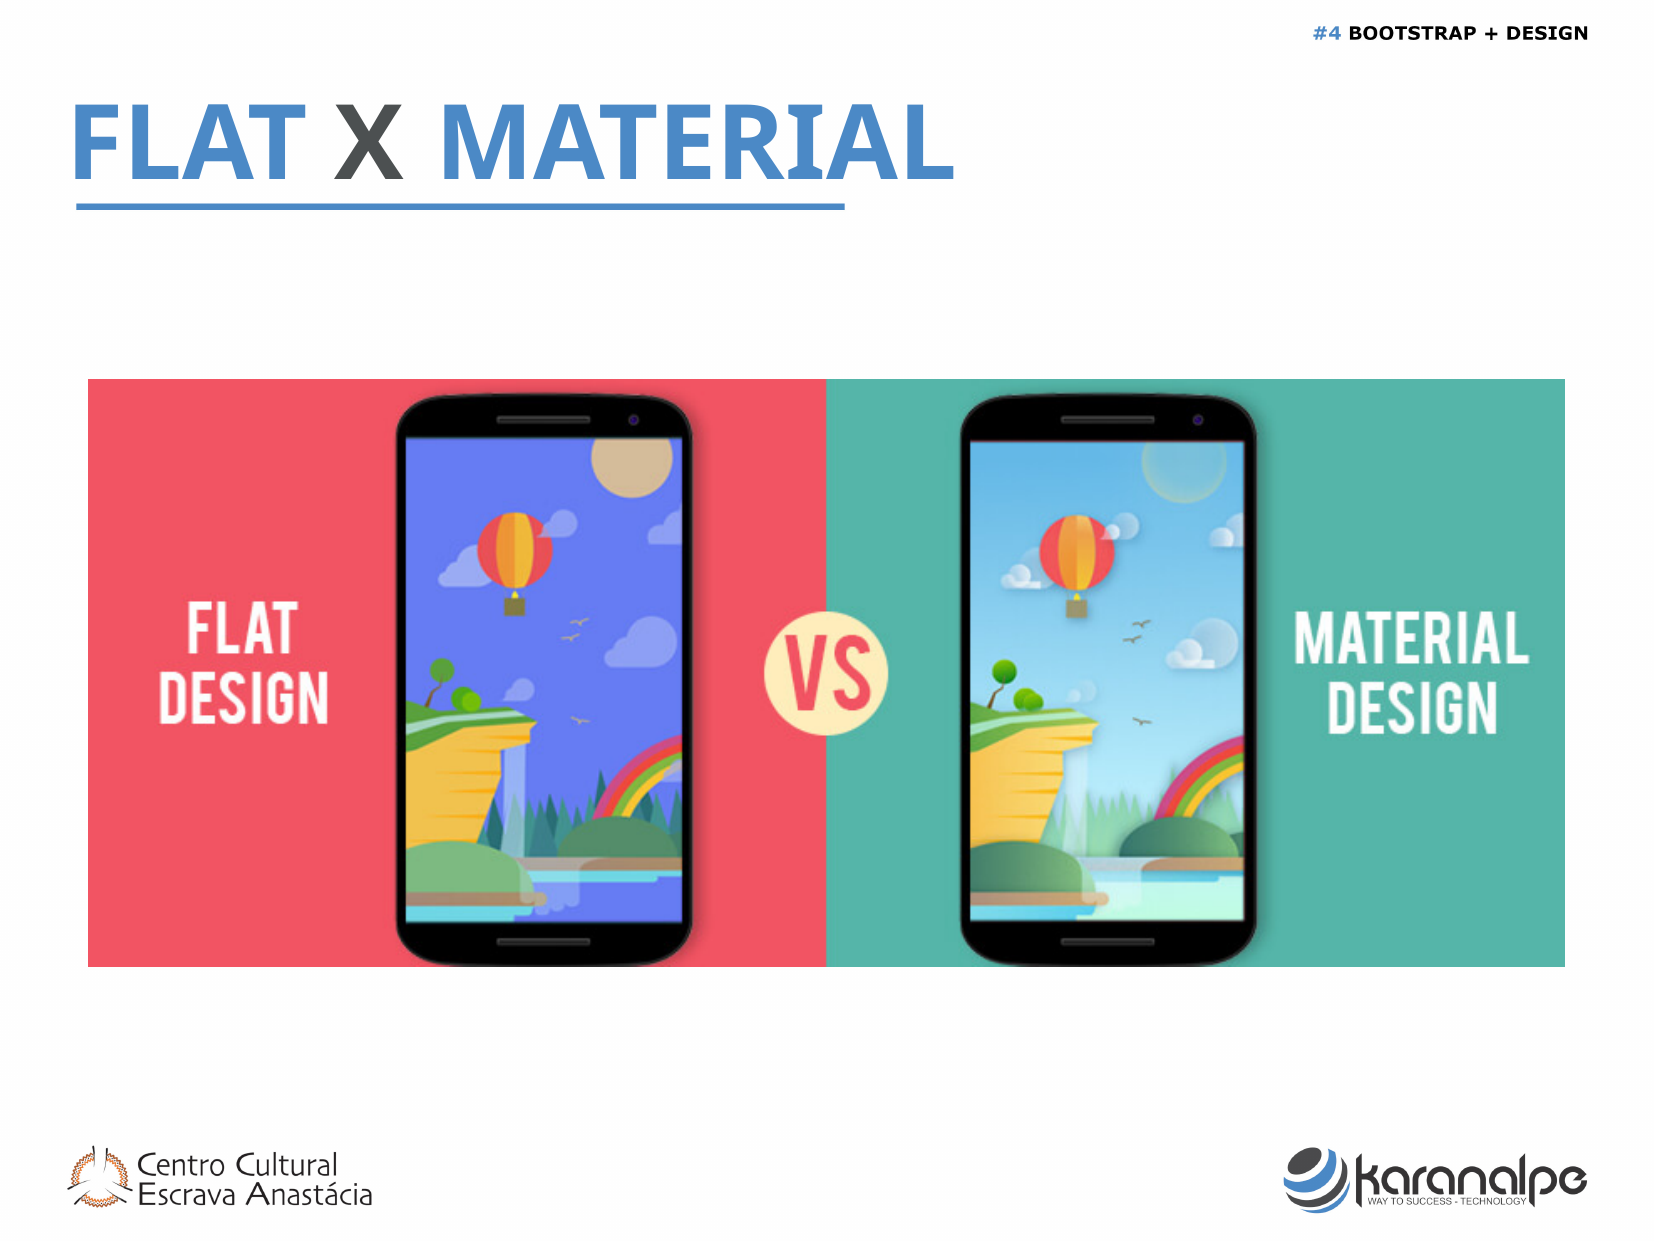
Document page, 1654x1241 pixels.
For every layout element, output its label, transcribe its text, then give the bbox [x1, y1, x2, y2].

picture [0, 0, 1654, 1241]
title FLAT X MATERIAL [66, 35, 1555, 243]
